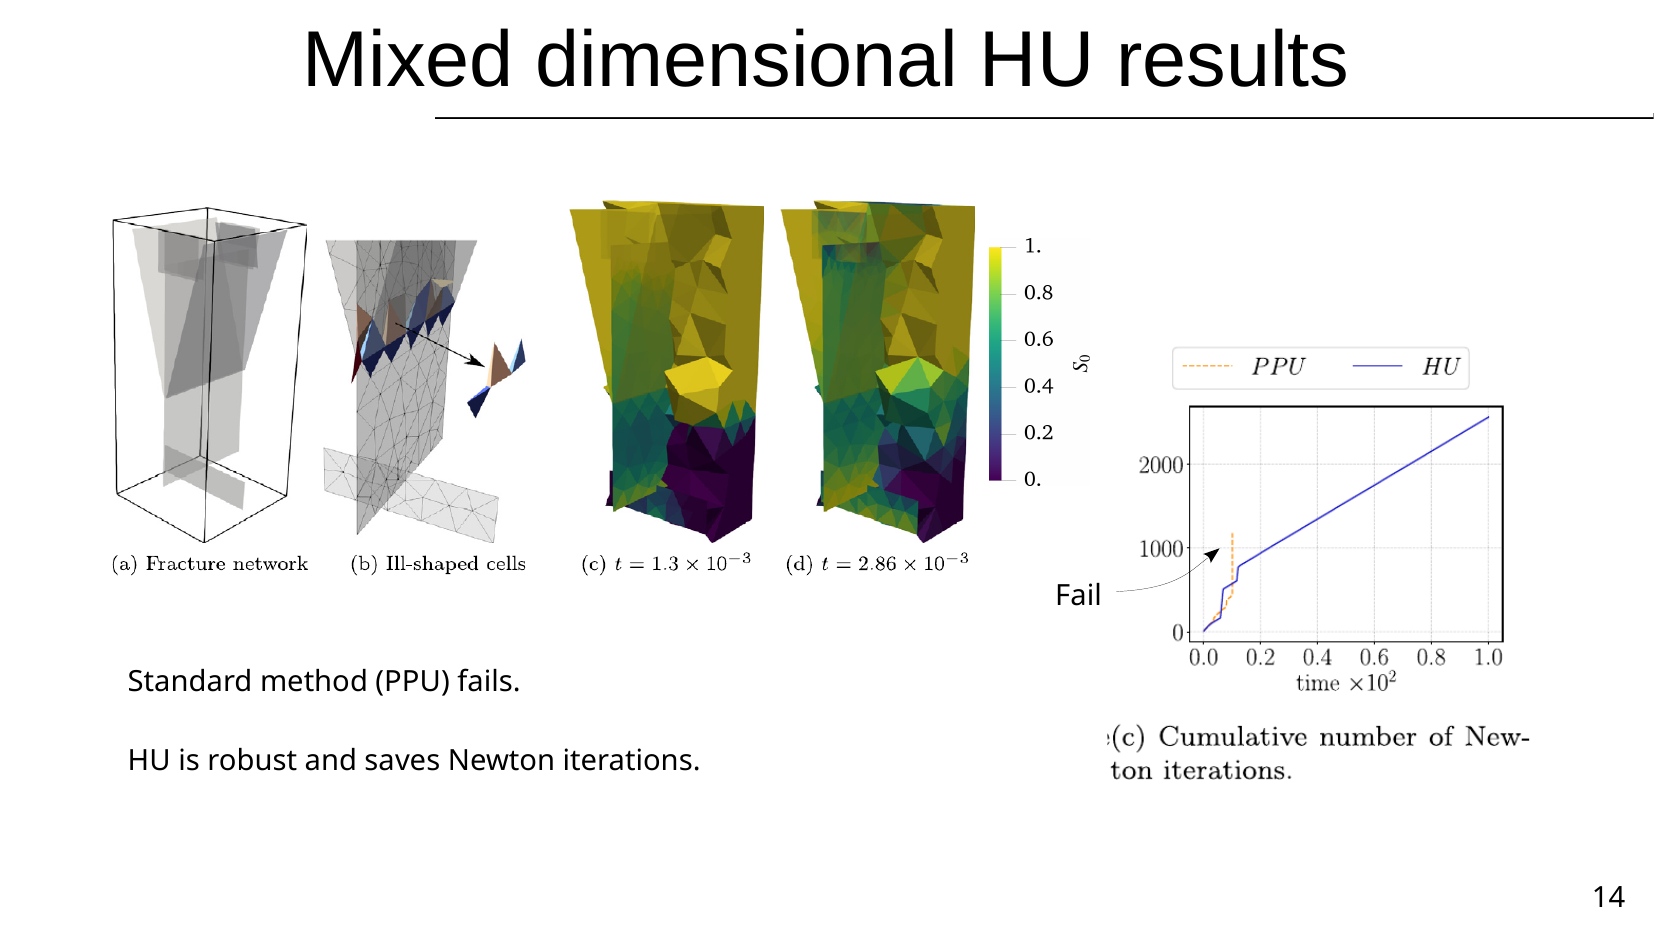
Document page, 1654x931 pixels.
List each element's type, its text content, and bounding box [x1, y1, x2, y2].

picture [107, 195, 980, 579]
text_box Fail [1040, 567, 1130, 621]
picture [989, 238, 1090, 486]
picture [1107, 304, 1545, 801]
text_box Standard method (PPU) fails. HU is robust and saves Newton iterations. [112, 652, 780, 821]
title Mixed dimensional HU results [0, 0, 1654, 118]
